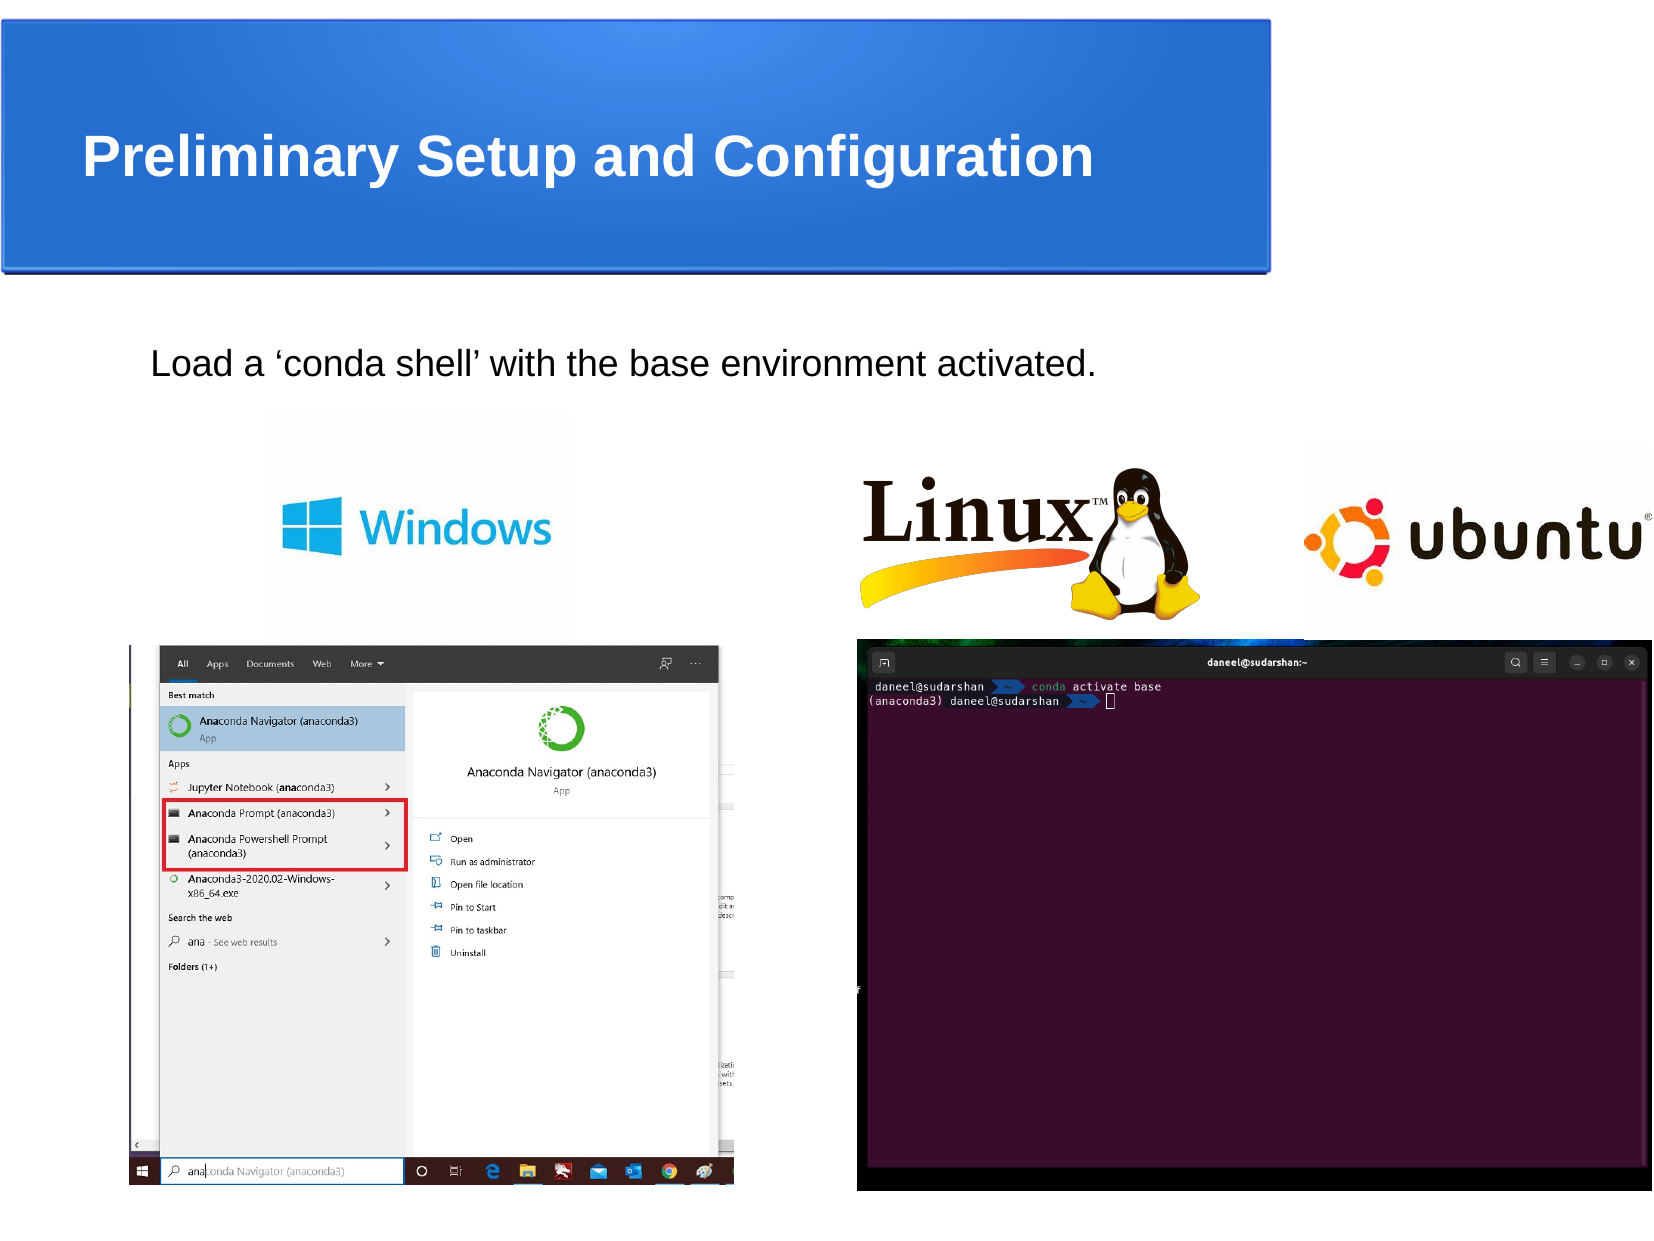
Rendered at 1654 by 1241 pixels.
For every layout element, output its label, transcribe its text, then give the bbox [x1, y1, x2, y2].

picture [857, 444, 1652, 1191]
picture [129, 645, 734, 1185]
picture [0, 17, 1275, 281]
text_box Load a ‘conda shell’ with the base environment activated. [135, 324, 1481, 405]
text_box Preliminary Setup and Configuration [82, 49, 1571, 257]
picture [264, 412, 571, 641]
